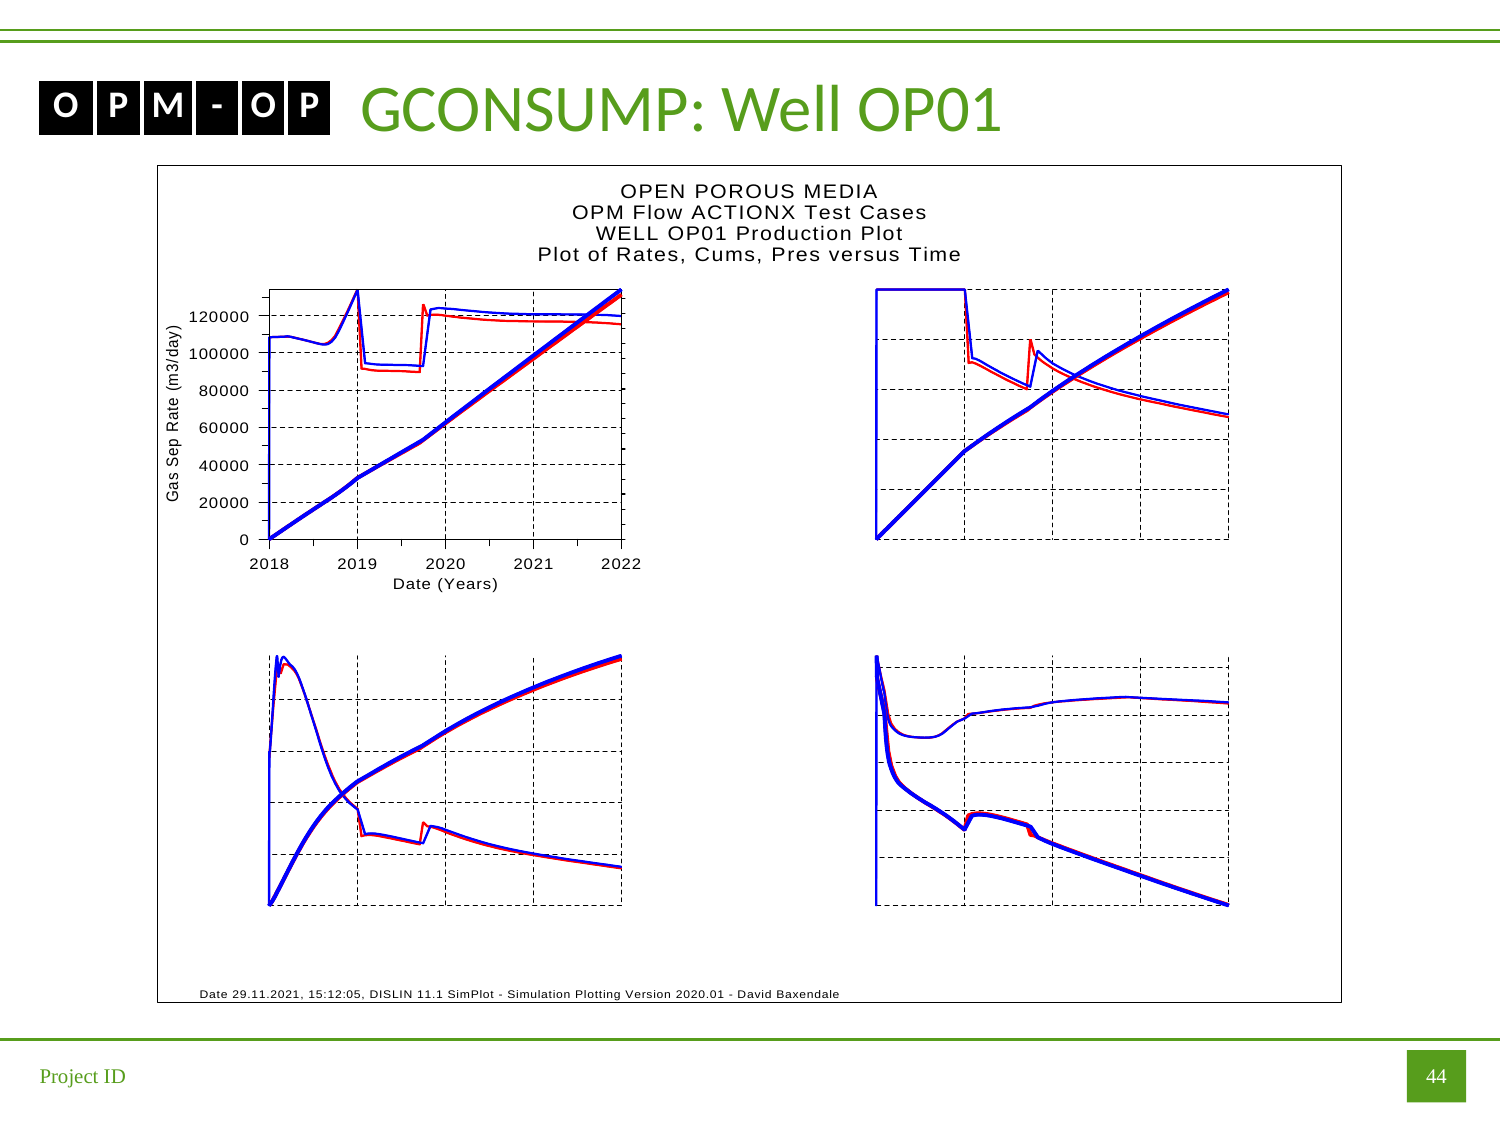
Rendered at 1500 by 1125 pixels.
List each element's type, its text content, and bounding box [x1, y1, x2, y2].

picture [157, 165, 1343, 1004]
title GCONSUMP: well OP01 [360, 77, 1425, 153]
